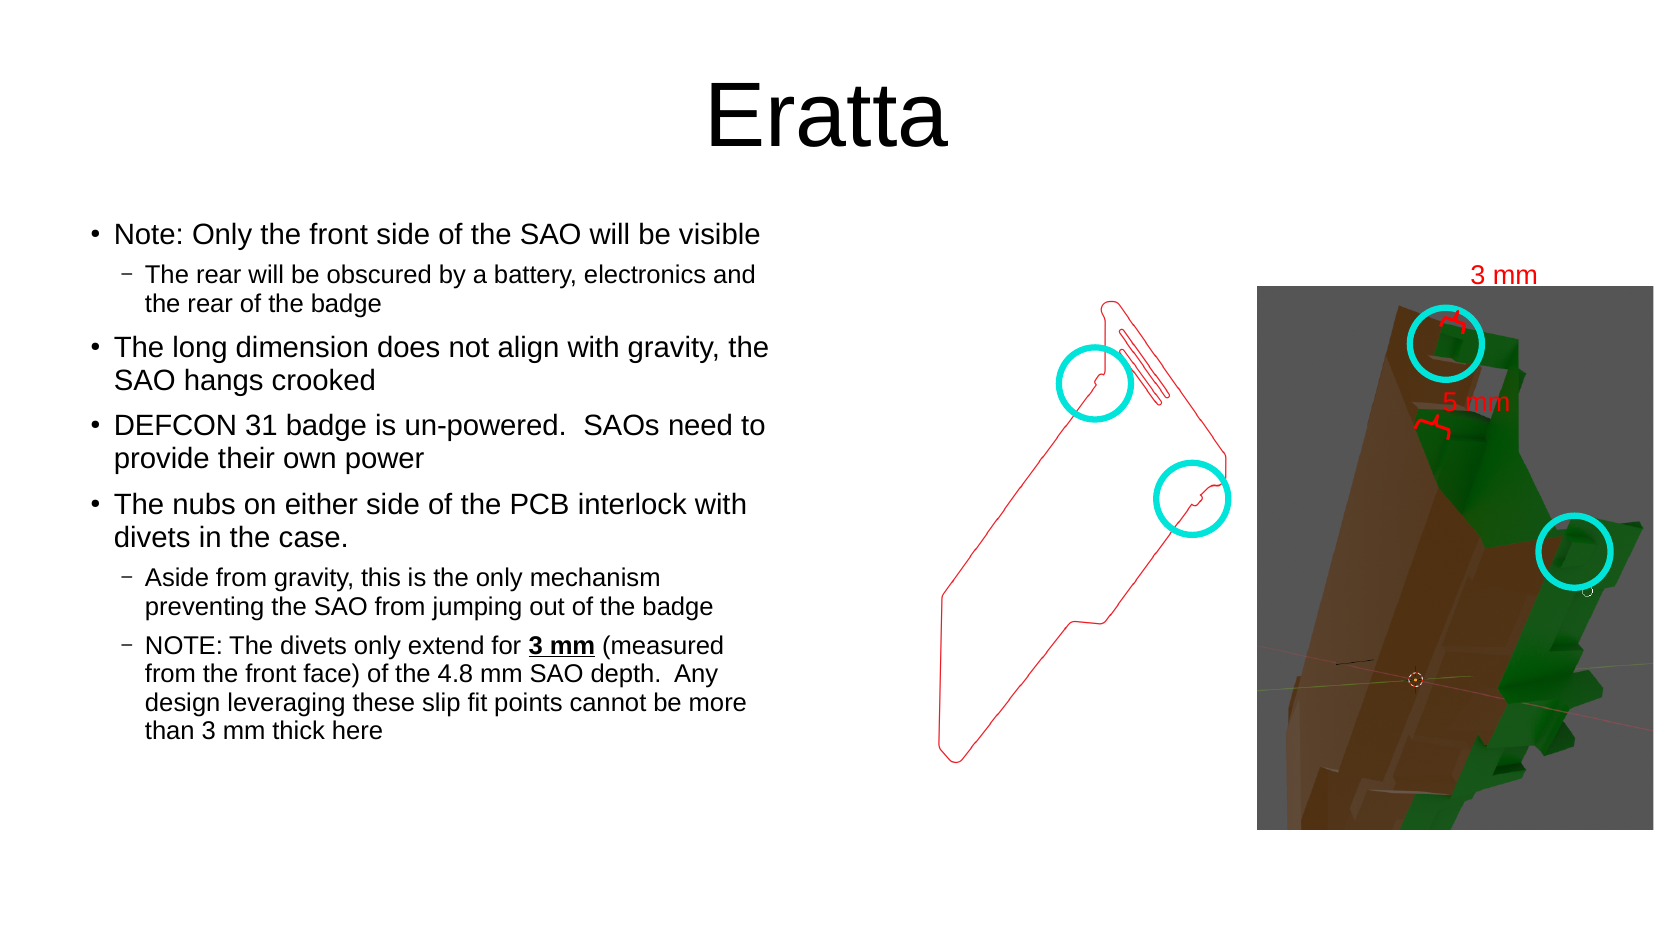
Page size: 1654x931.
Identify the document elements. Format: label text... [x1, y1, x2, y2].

picture [1257, 286, 1654, 830]
text_box 3 mm [1455, 252, 1654, 308]
picture [930, 295, 1246, 771]
list Note: Only the front side of the SAO will be visible The rear will be obscured by a battery, electronics and the rear of the badge The long dimension does not align with gravity, the SAO hangs crooked DEFCON 31 badge is un-powered. SAOs need to provide their own power The nubs on either side of the PCB interlock with divets in the case. Aside from gravity, this is the only mechanism preventing the SAO from jumping out of the badge NOTE: The divets only extend for 3 mm (measured from the front face) of the 4.8 mm SAO depth. Any design leveraging these slip fit points cannot be more than 3 mm thick here [82, 217, 781, 758]
text_box 5 mm [1427, 379, 1646, 435]
title Eratta [82, 37, 1571, 193]
picture [1414, 311, 1478, 376]
